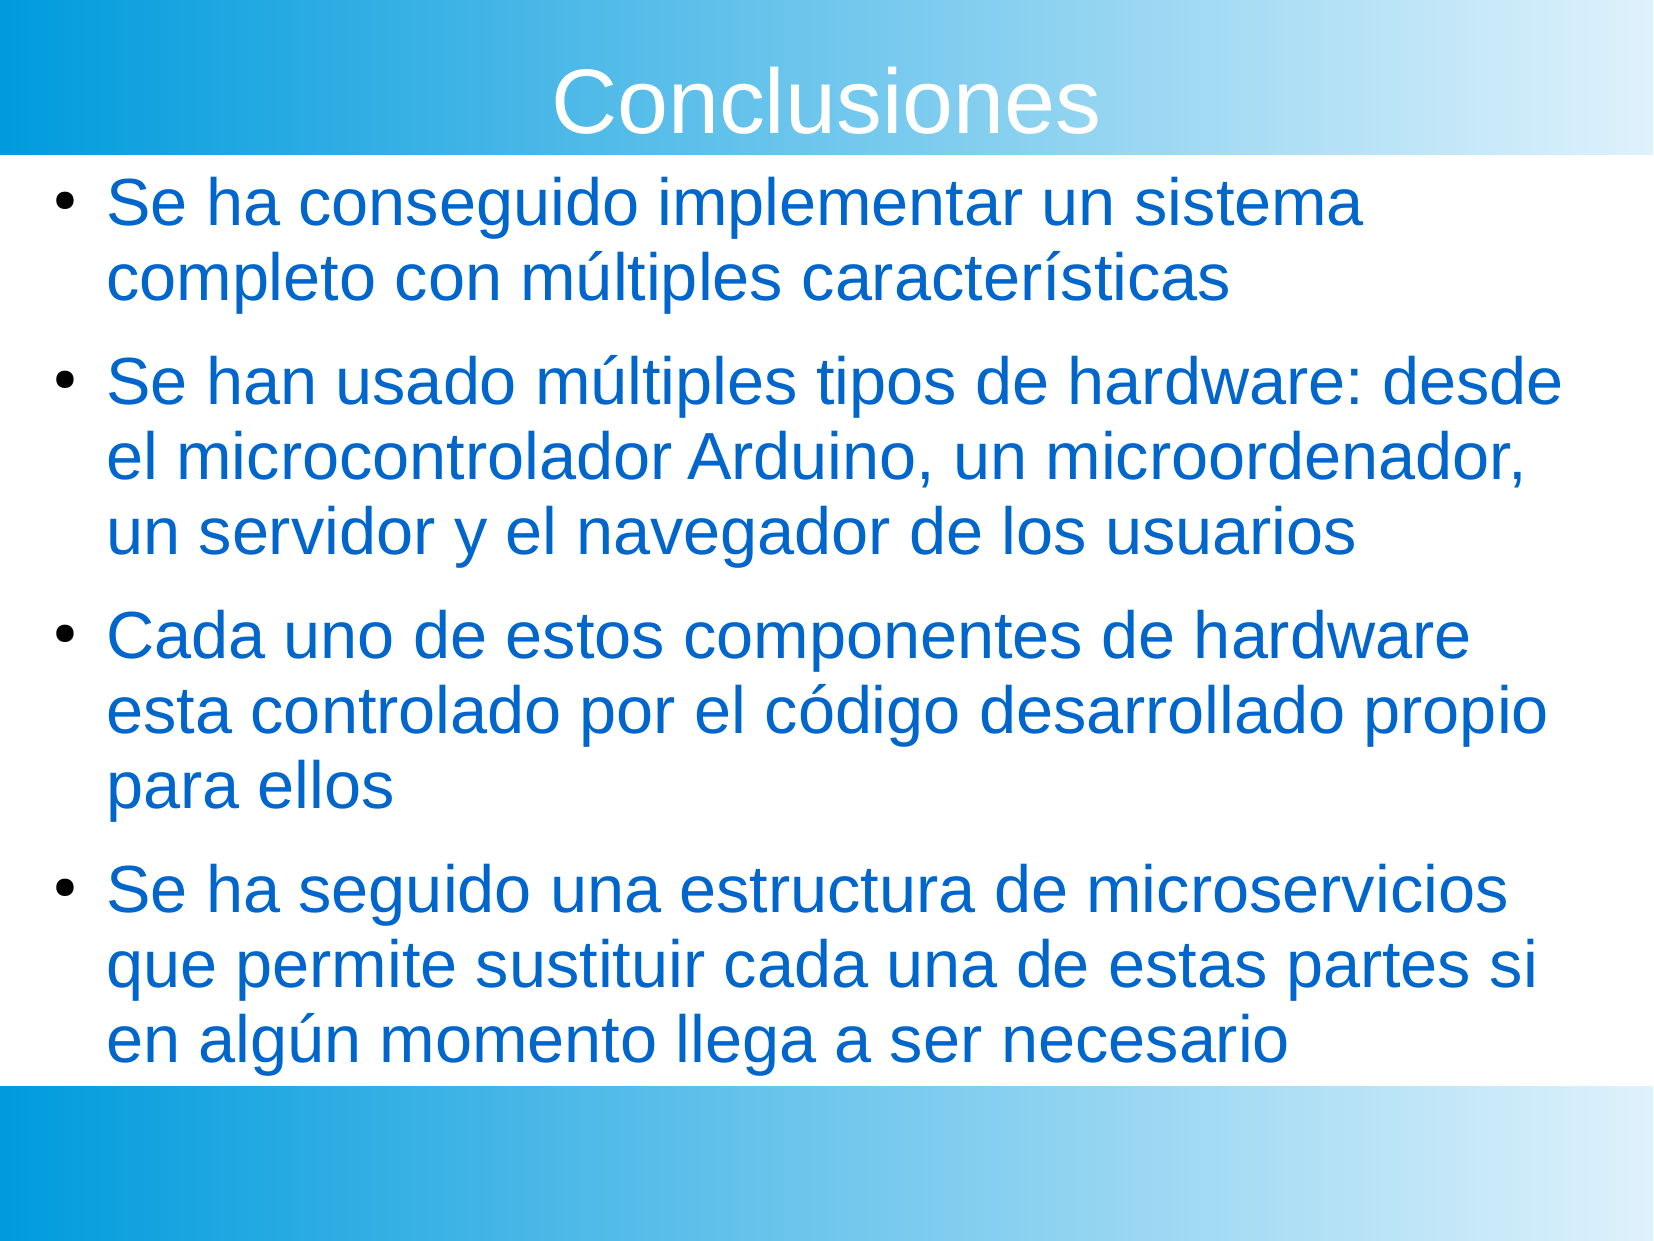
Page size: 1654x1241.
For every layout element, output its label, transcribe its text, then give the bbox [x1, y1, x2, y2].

title Conclusiones [82, 49, 1571, 155]
list Se ha conseguido implementar un sistema completo con múltiples características Se han usado múltiples tipos de hardware: desde el microcontrolador Arduino, un microordenador, un servidor y el navegador de los usuarios Cada uno de estos componentes de hardware esta controlado por el código desarrollado propio para ellos Se ha seguido una estructura de microservicios que permite sustituir cada una de estas partes si en algún momento llega a ser necesario [35, 165, 1595, 1039]
